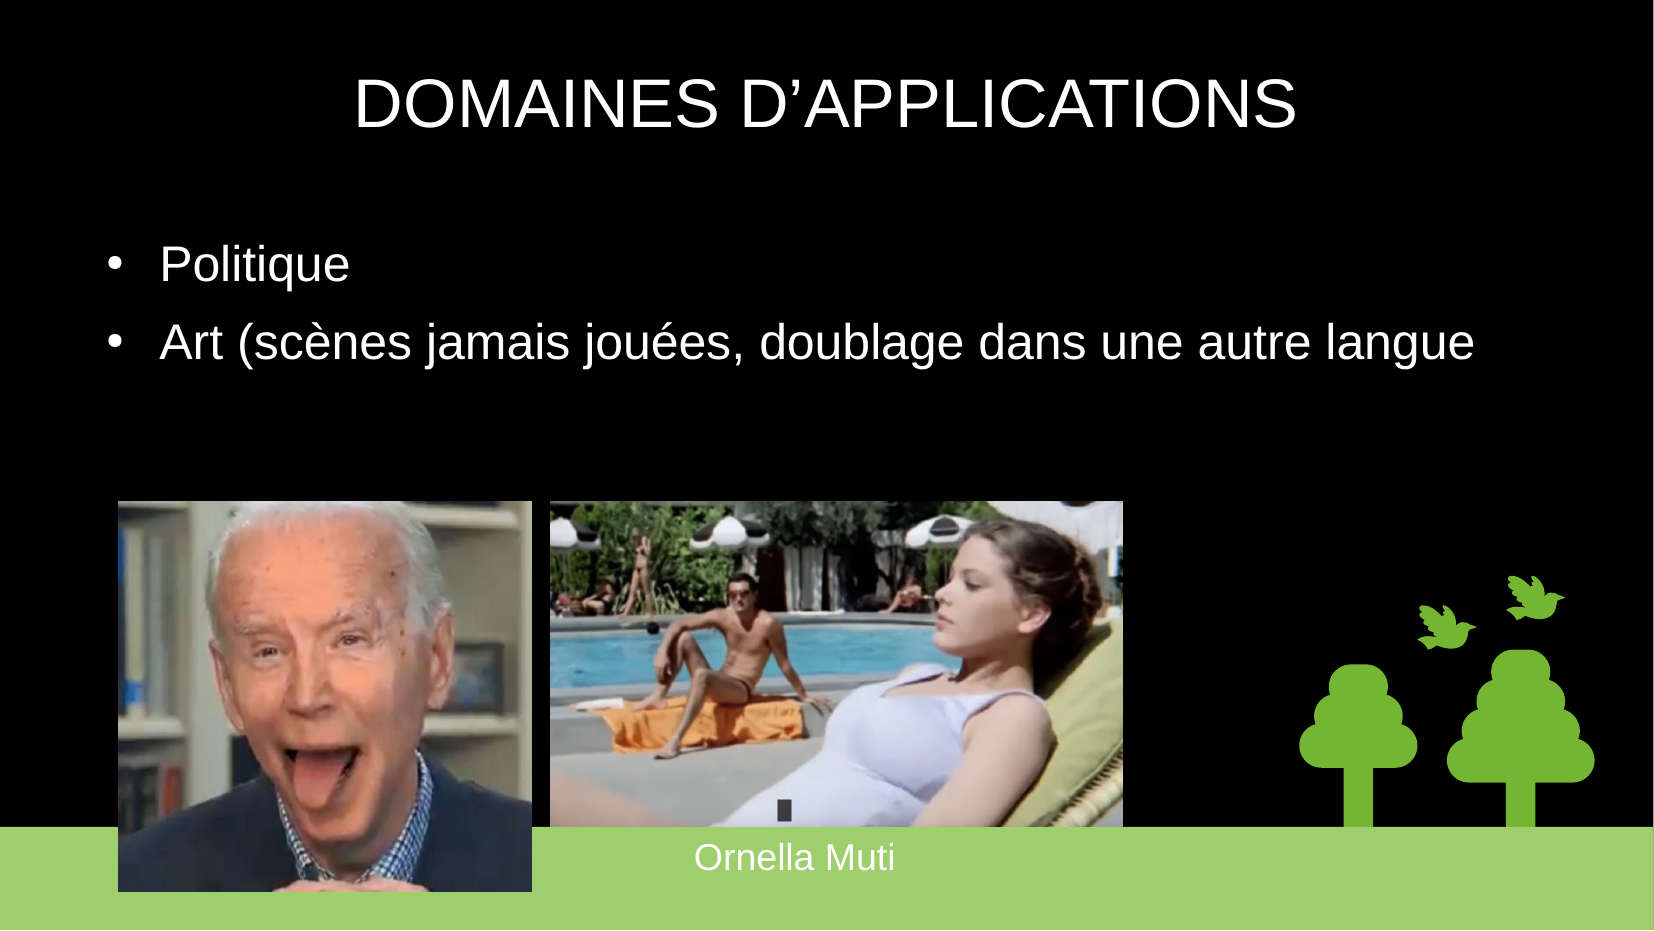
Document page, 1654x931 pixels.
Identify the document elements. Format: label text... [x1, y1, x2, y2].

picture [550, 501, 1123, 827]
picture [118, 501, 532, 892]
text_box Ornella Muti [679, 829, 945, 886]
list Politique Art (scènes jamais jouées, doublage dans une autre langue [88, 236, 1565, 768]
title DOMAINES D’APPLICATIONS [88, 29, 1565, 178]
